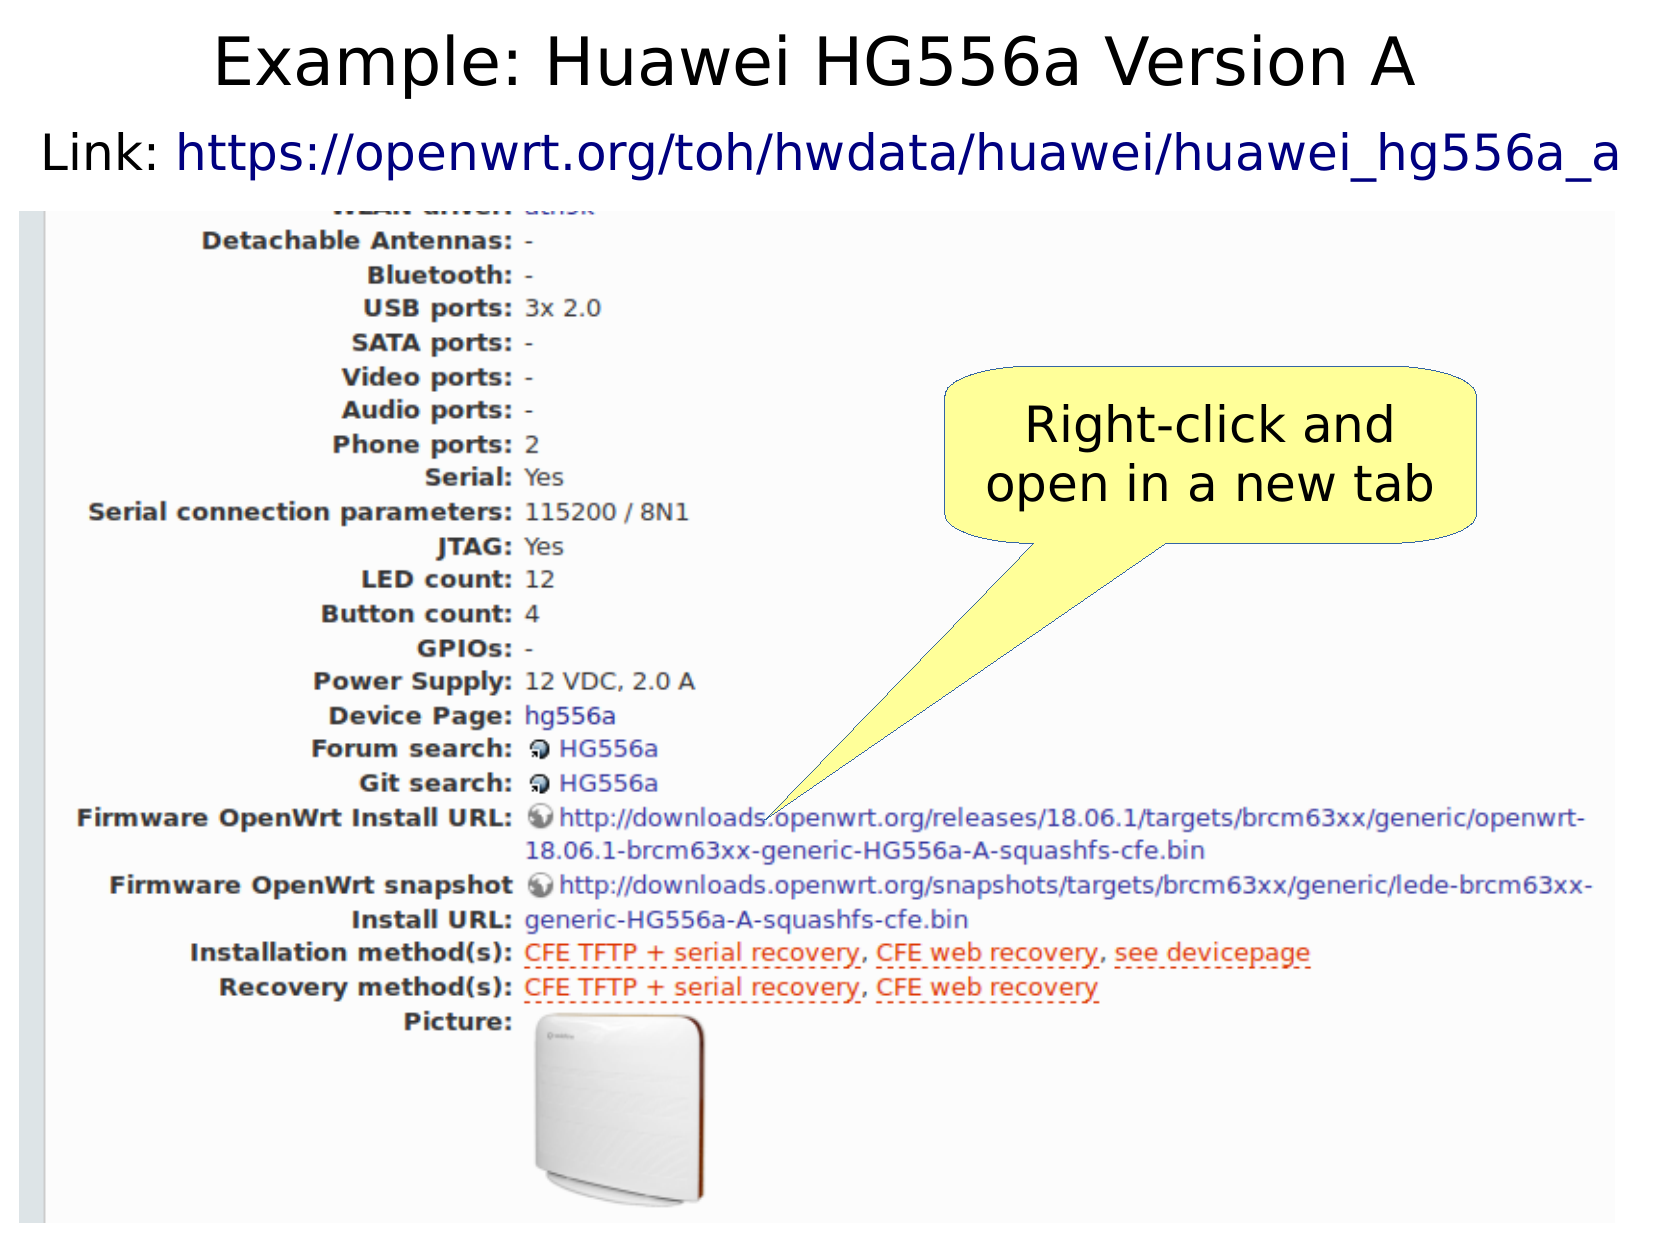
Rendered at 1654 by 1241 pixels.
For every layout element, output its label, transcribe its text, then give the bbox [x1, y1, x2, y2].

text_box Right-click and open in a new tab [764, 366, 1477, 820]
picture [19, 211, 1615, 1223]
text_box Link: https://openwrt.org/toh/hwdata/huawei/huawei_hg556a_a [11, 116, 1642, 249]
title Example: Huawei HG556a Version A [70, 23, 1560, 102]
